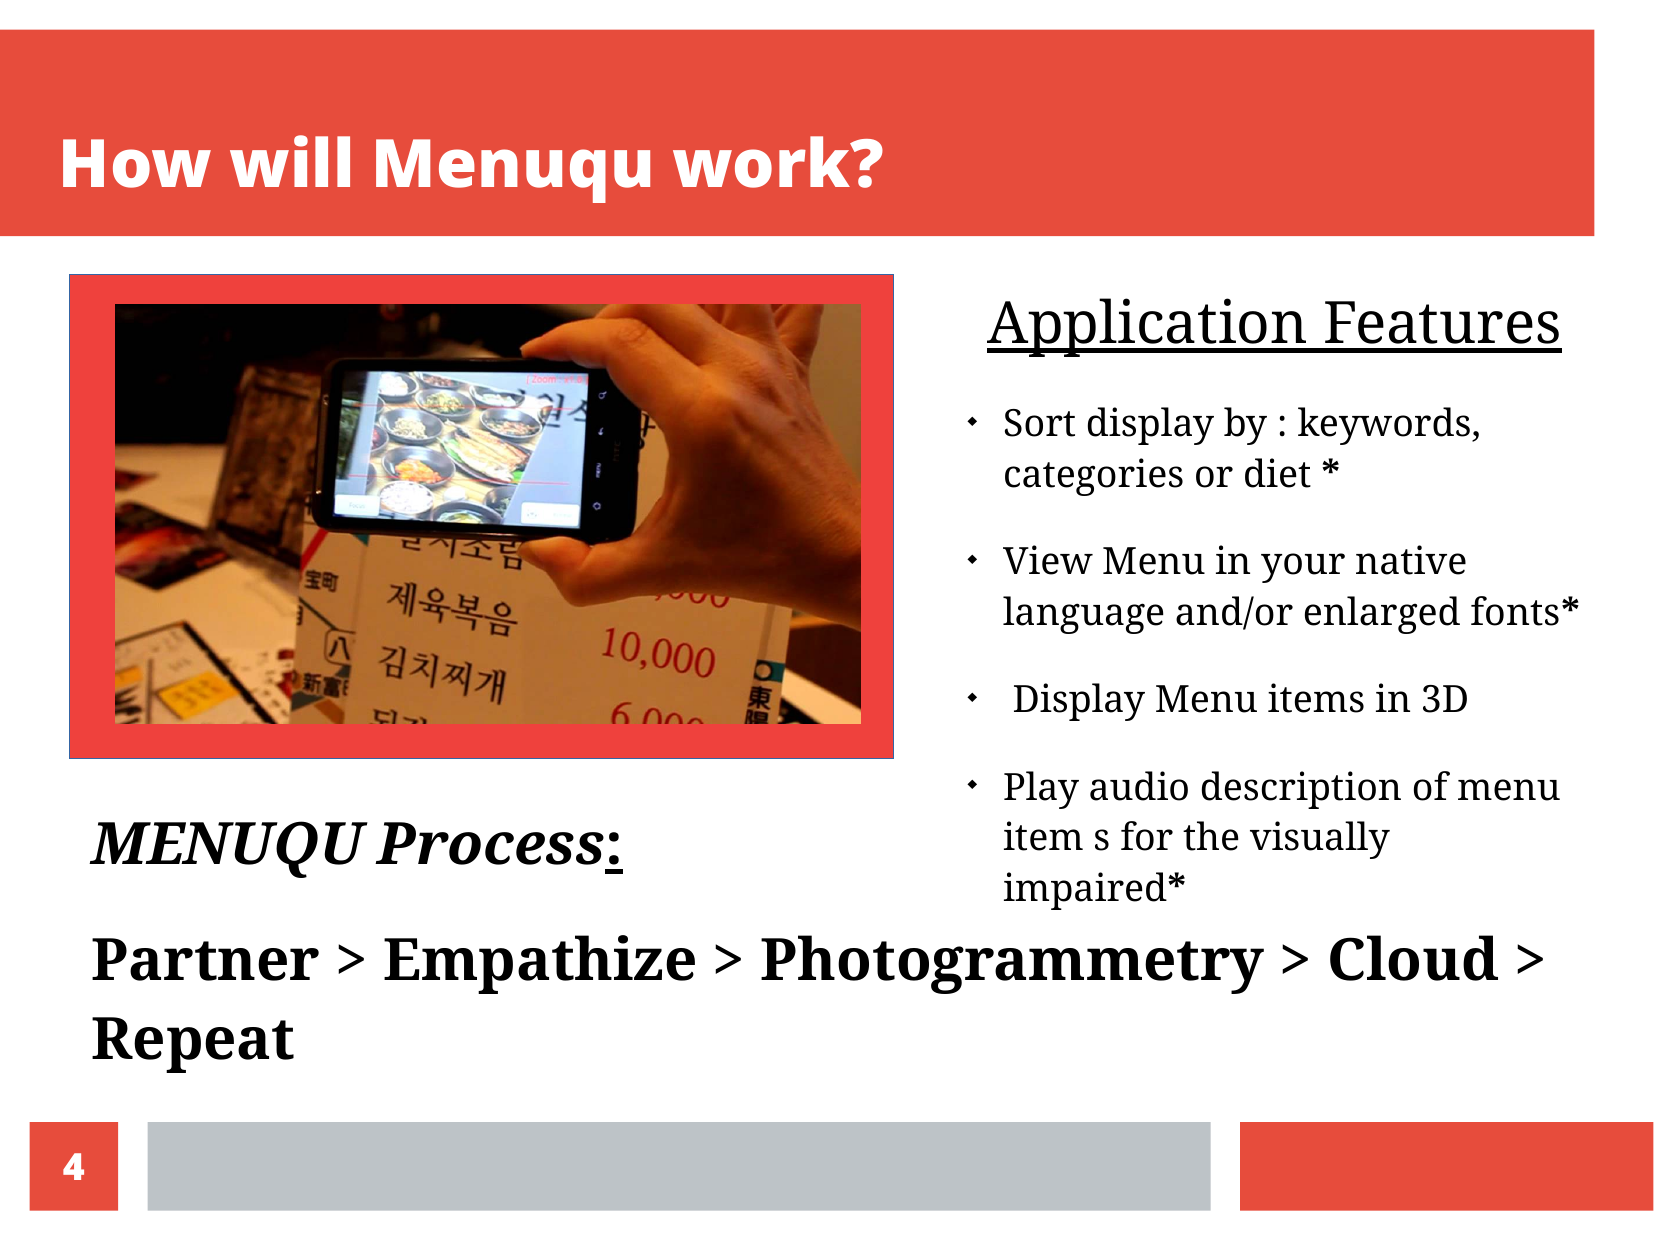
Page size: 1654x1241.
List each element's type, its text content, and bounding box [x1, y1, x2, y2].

picture [115, 304, 861, 724]
text_box MENUQU Process: Partner > Empathize > Photogrammetry > Cloud > Repeat [76, 795, 1627, 1028]
text_box [69, 274, 894, 759]
title How will Menuqu work? [59, 59, 1595, 207]
text_box Application Features Sort display by : keywords, categories or diet * View Menu in your native language and/or enlarged fonts* Display Menu items in 3D Play audio description of menu item s for the visually impaired* [952, 274, 1596, 795]
